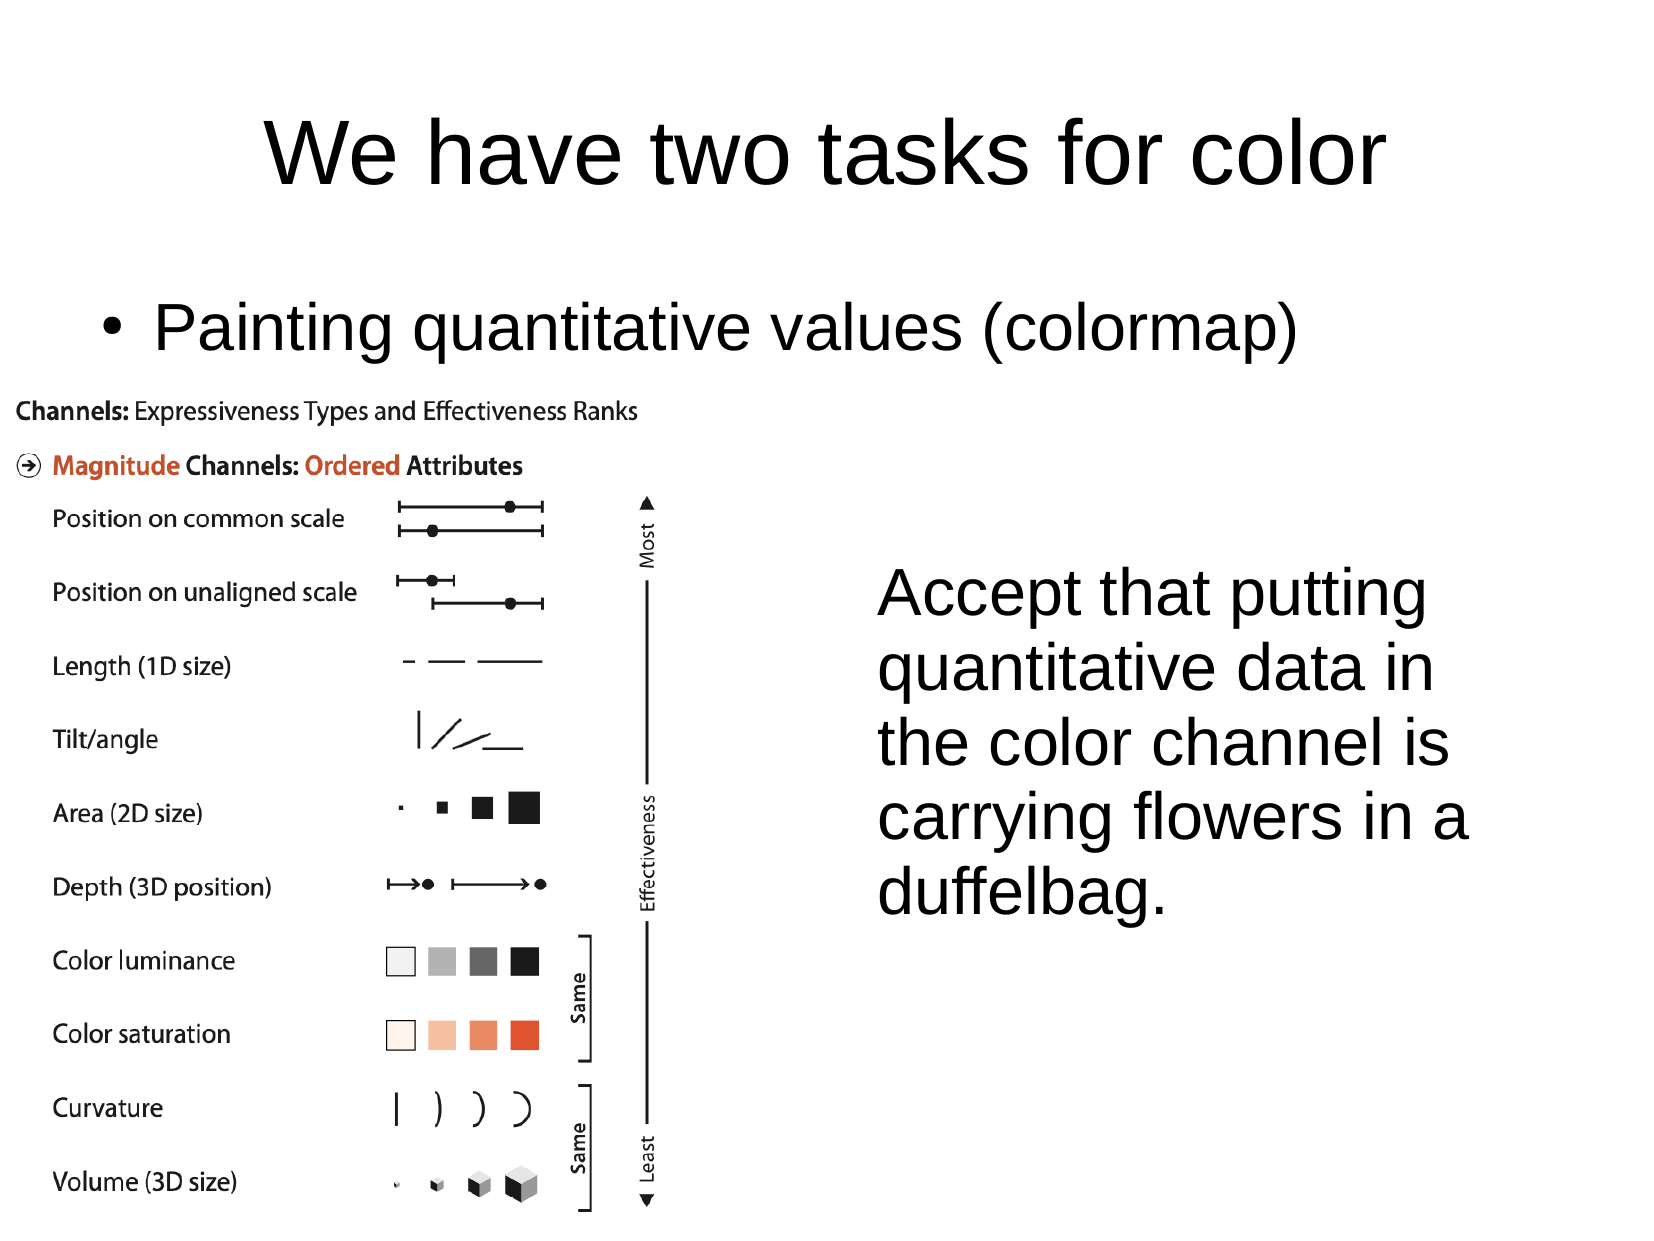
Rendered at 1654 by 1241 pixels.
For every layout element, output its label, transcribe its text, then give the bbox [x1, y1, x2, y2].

list Accept that putting quantitative data in the color channel is carrying flowers in a duffelbag. [806, 555, 1546, 1029]
picture [2, 389, 676, 1229]
list Painting quantitative values (colormap) [82, 290, 1571, 1109]
title We have two tasks for color [82, 49, 1571, 257]
